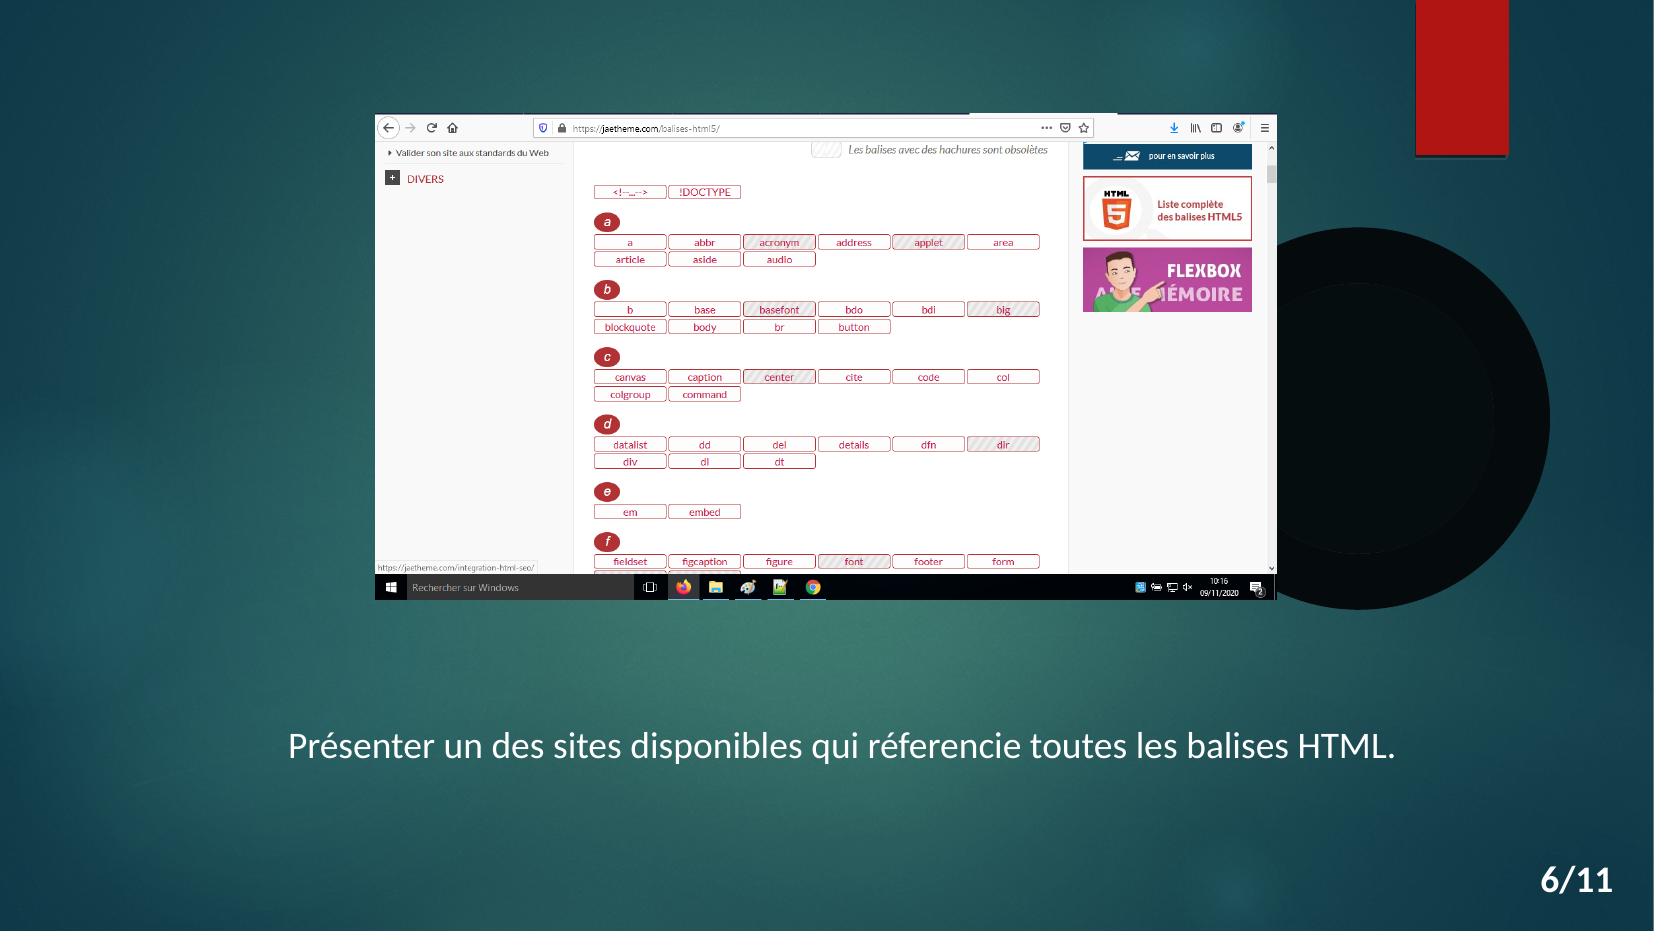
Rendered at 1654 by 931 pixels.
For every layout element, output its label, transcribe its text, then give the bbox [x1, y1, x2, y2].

picture [375, 113, 1277, 600]
text_box 6/11 [1525, 847, 1654, 909]
text_box Présenter un des sites disponibles qui réferencie toutes les balises HTML. [273, 713, 1543, 775]
